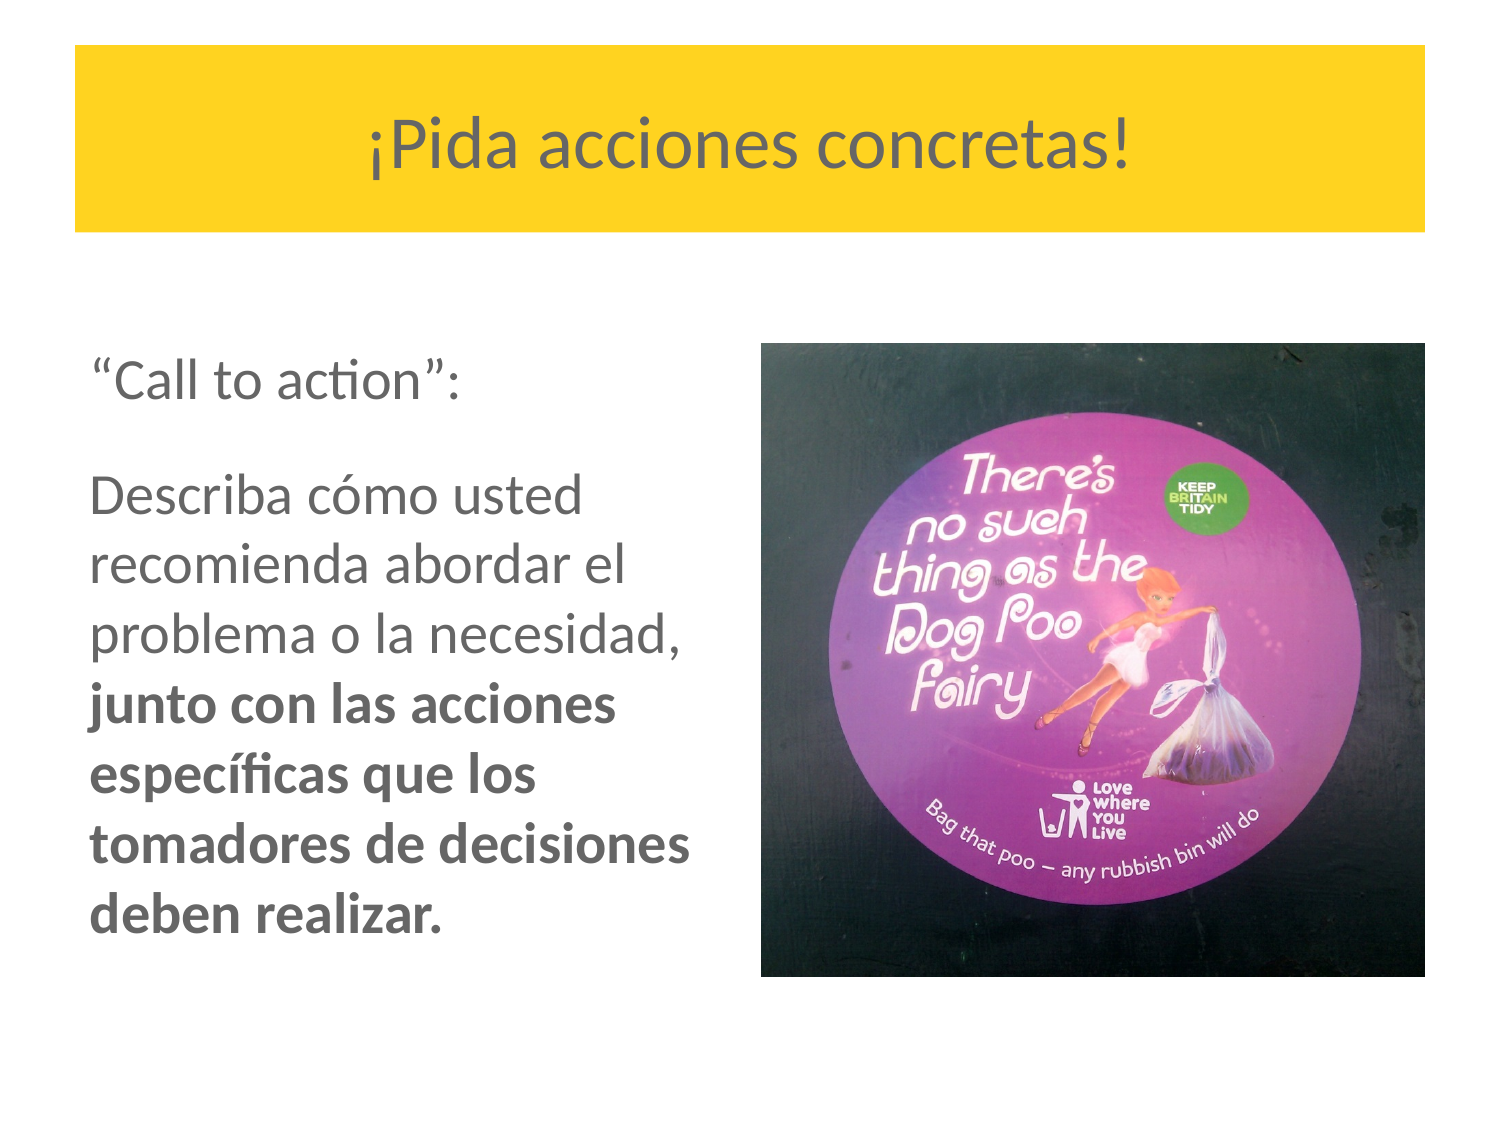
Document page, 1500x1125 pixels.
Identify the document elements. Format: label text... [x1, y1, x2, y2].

text_box ¡Pida acciones concretas! [75, 45, 1425, 233]
picture [761, 343, 1425, 977]
text_box “Call to action”: Describa cómo usted recomienda abordar el problema o la necesidad, junto con las acciones específicas que los tomadores de decisiones deben realizar. [75, 333, 738, 1076]
